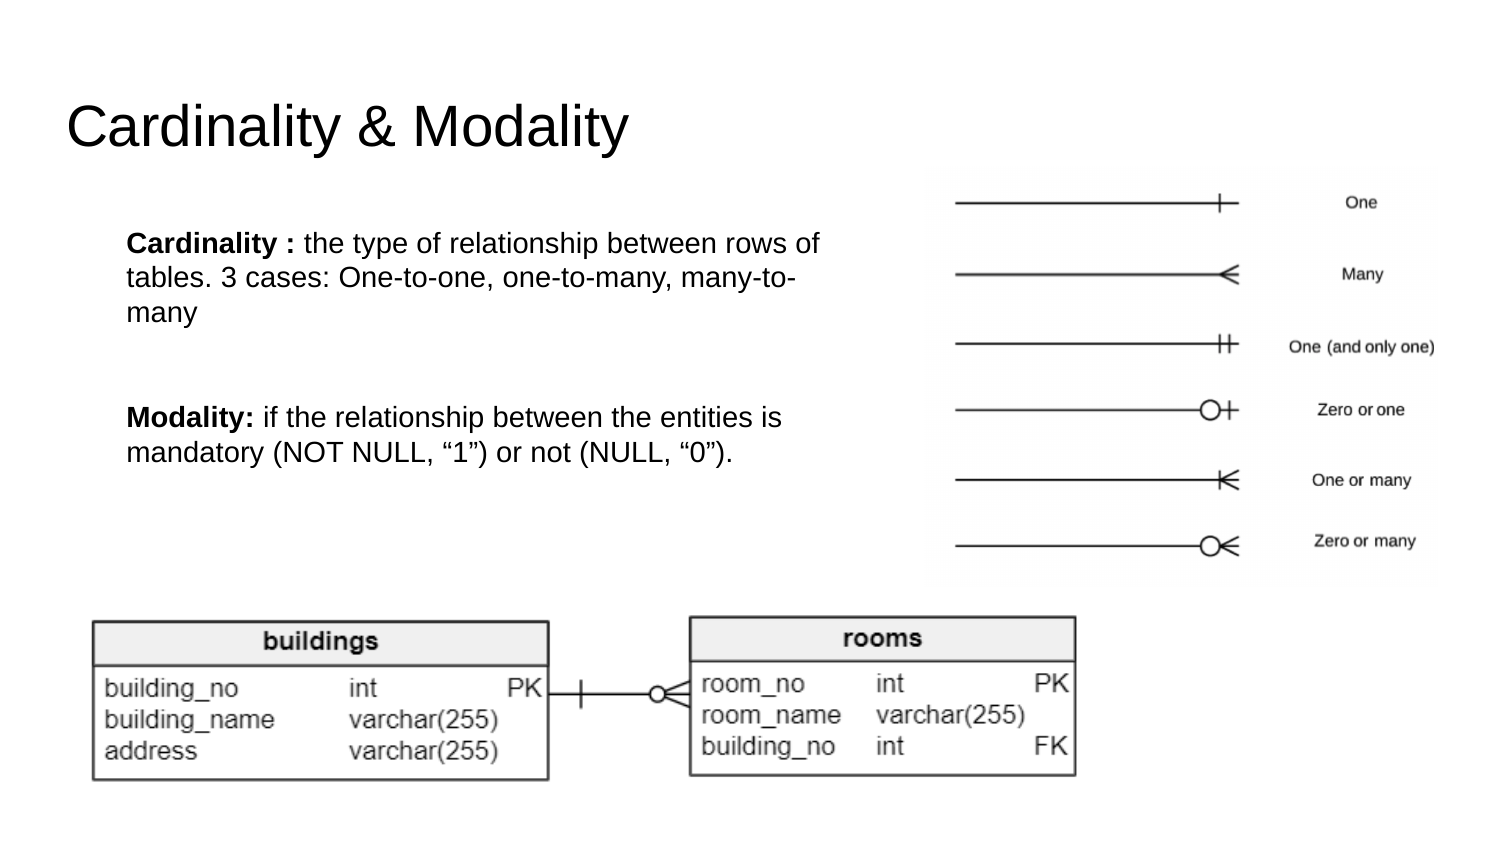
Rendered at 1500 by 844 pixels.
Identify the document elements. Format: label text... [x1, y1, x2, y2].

text_box Cardinality : the type of relationship between rows of tables. 3 cases: One-to-one, one-to-many, many-to-many Modality: if the relationship between the entities is mandatory (NOT NULL, “1”) or not (NULL, “0”). [111, 208, 869, 540]
picture [75, 600, 1097, 799]
title Cardinality & Modality [51, 72, 1449, 167]
picture [924, 166, 1438, 587]
